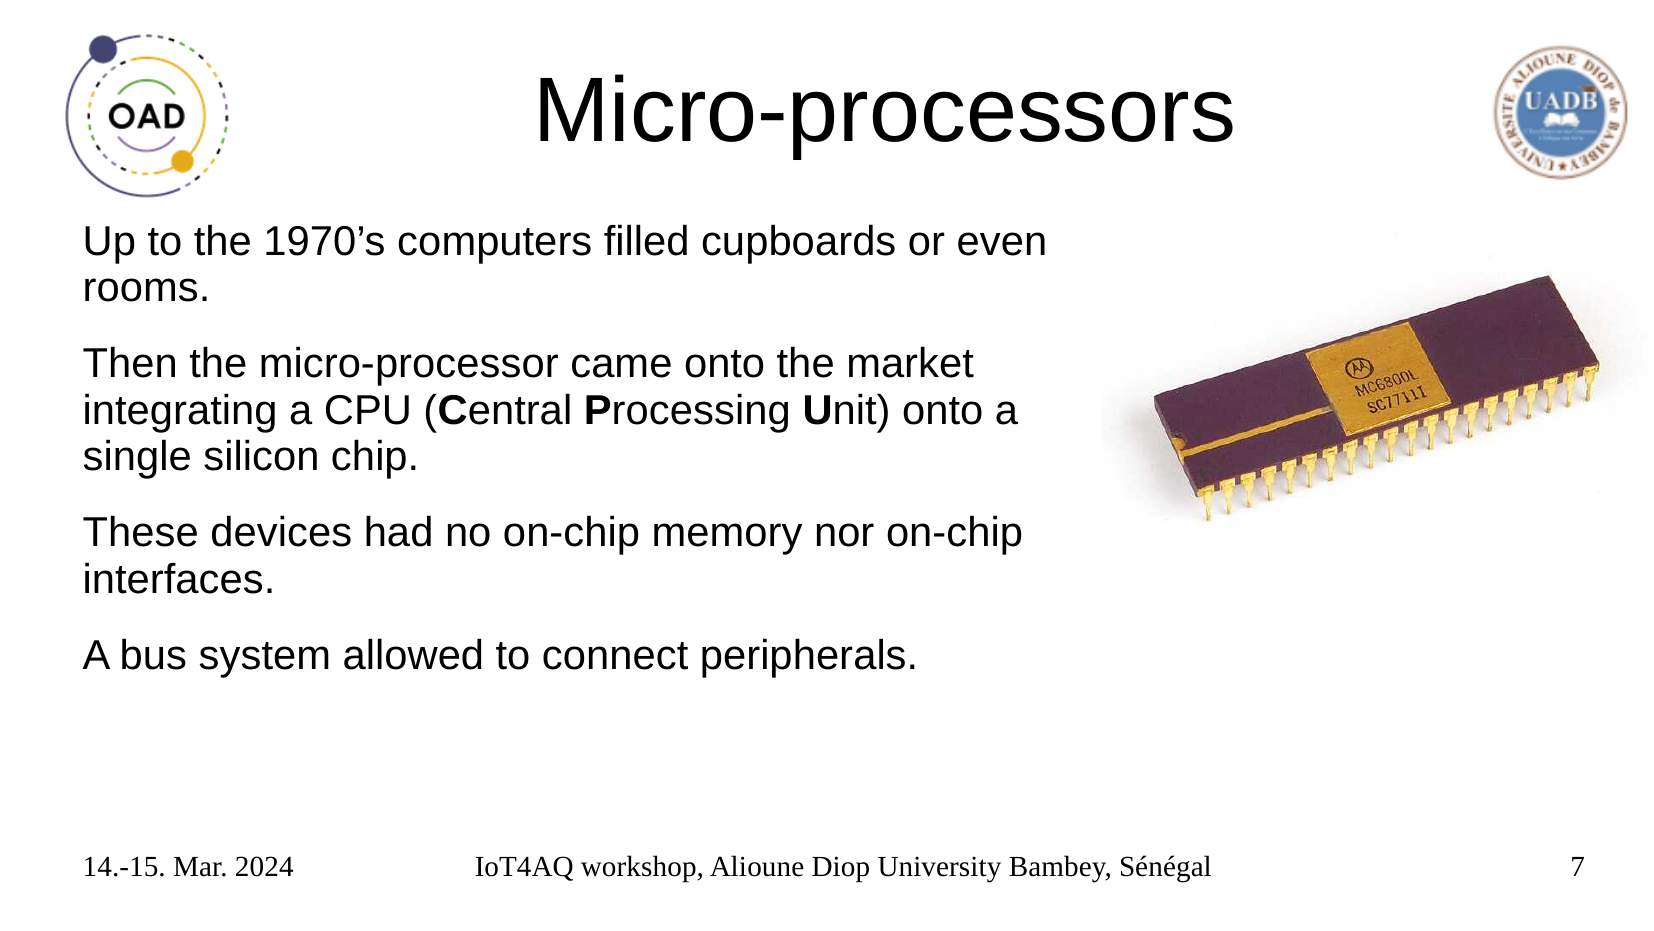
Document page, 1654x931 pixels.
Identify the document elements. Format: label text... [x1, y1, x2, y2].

picture [1102, 224, 1648, 563]
picture [1482, 37, 1641, 188]
title Micro-processors [301, 32, 1469, 188]
picture [25, 20, 263, 218]
list Up to the 1970’s computers filled cupboards or even rooms. Then the micro-processor came onto the market integrating a CPU (Central Processing Unit) onto a single silicon chip. These devices had no on-chip memory nor on-chip interfaces. A bus system allowed to connect peripherals. [82, 217, 1088, 757]
